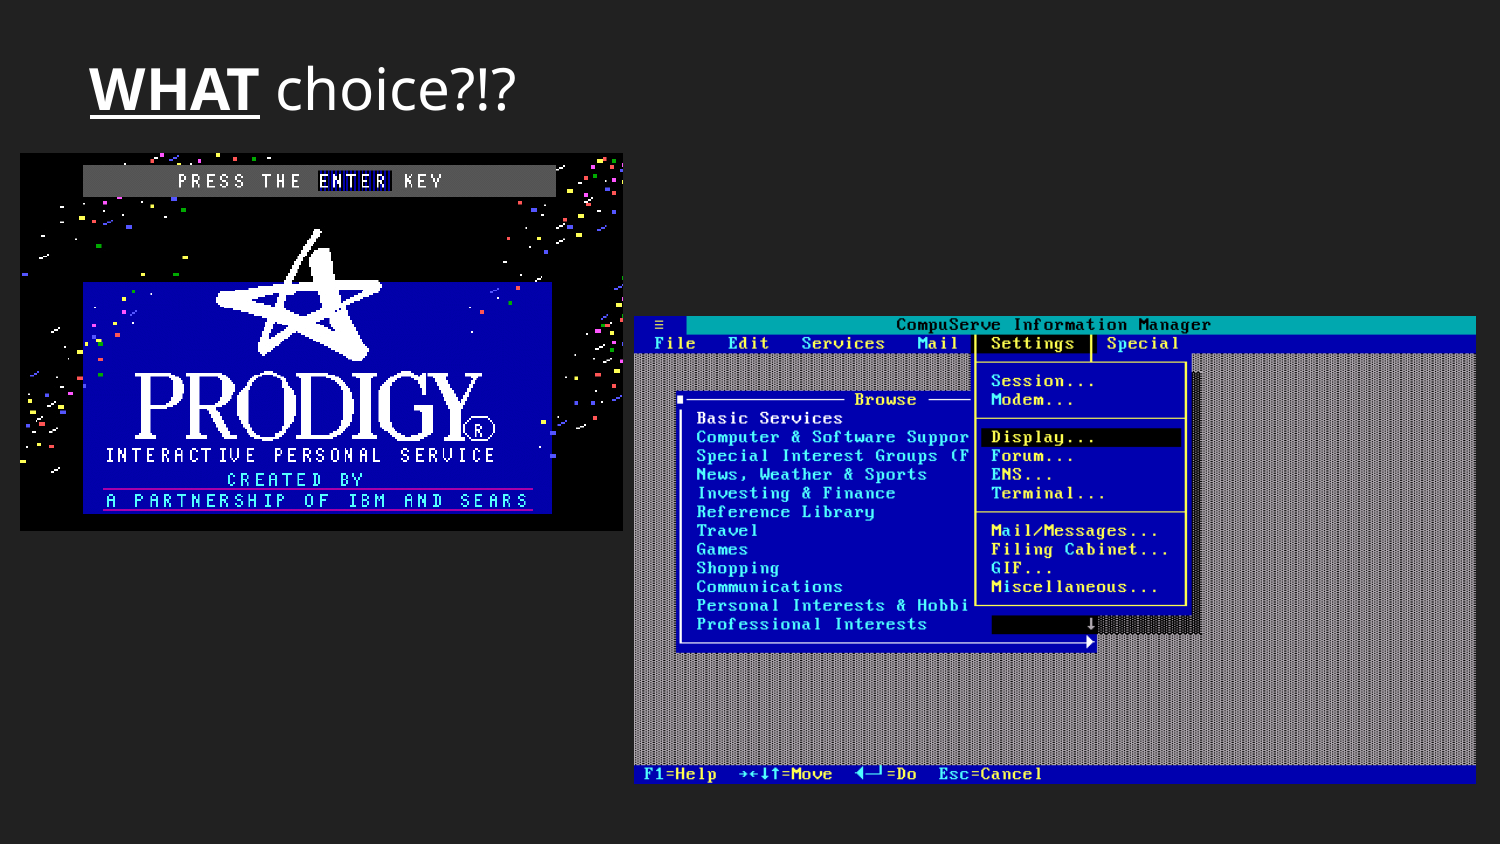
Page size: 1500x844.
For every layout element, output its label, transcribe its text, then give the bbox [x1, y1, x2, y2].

picture [634, 316, 1476, 784]
picture [20, 153, 623, 531]
title WHAT choice?!? [89, 60, 1410, 124]
